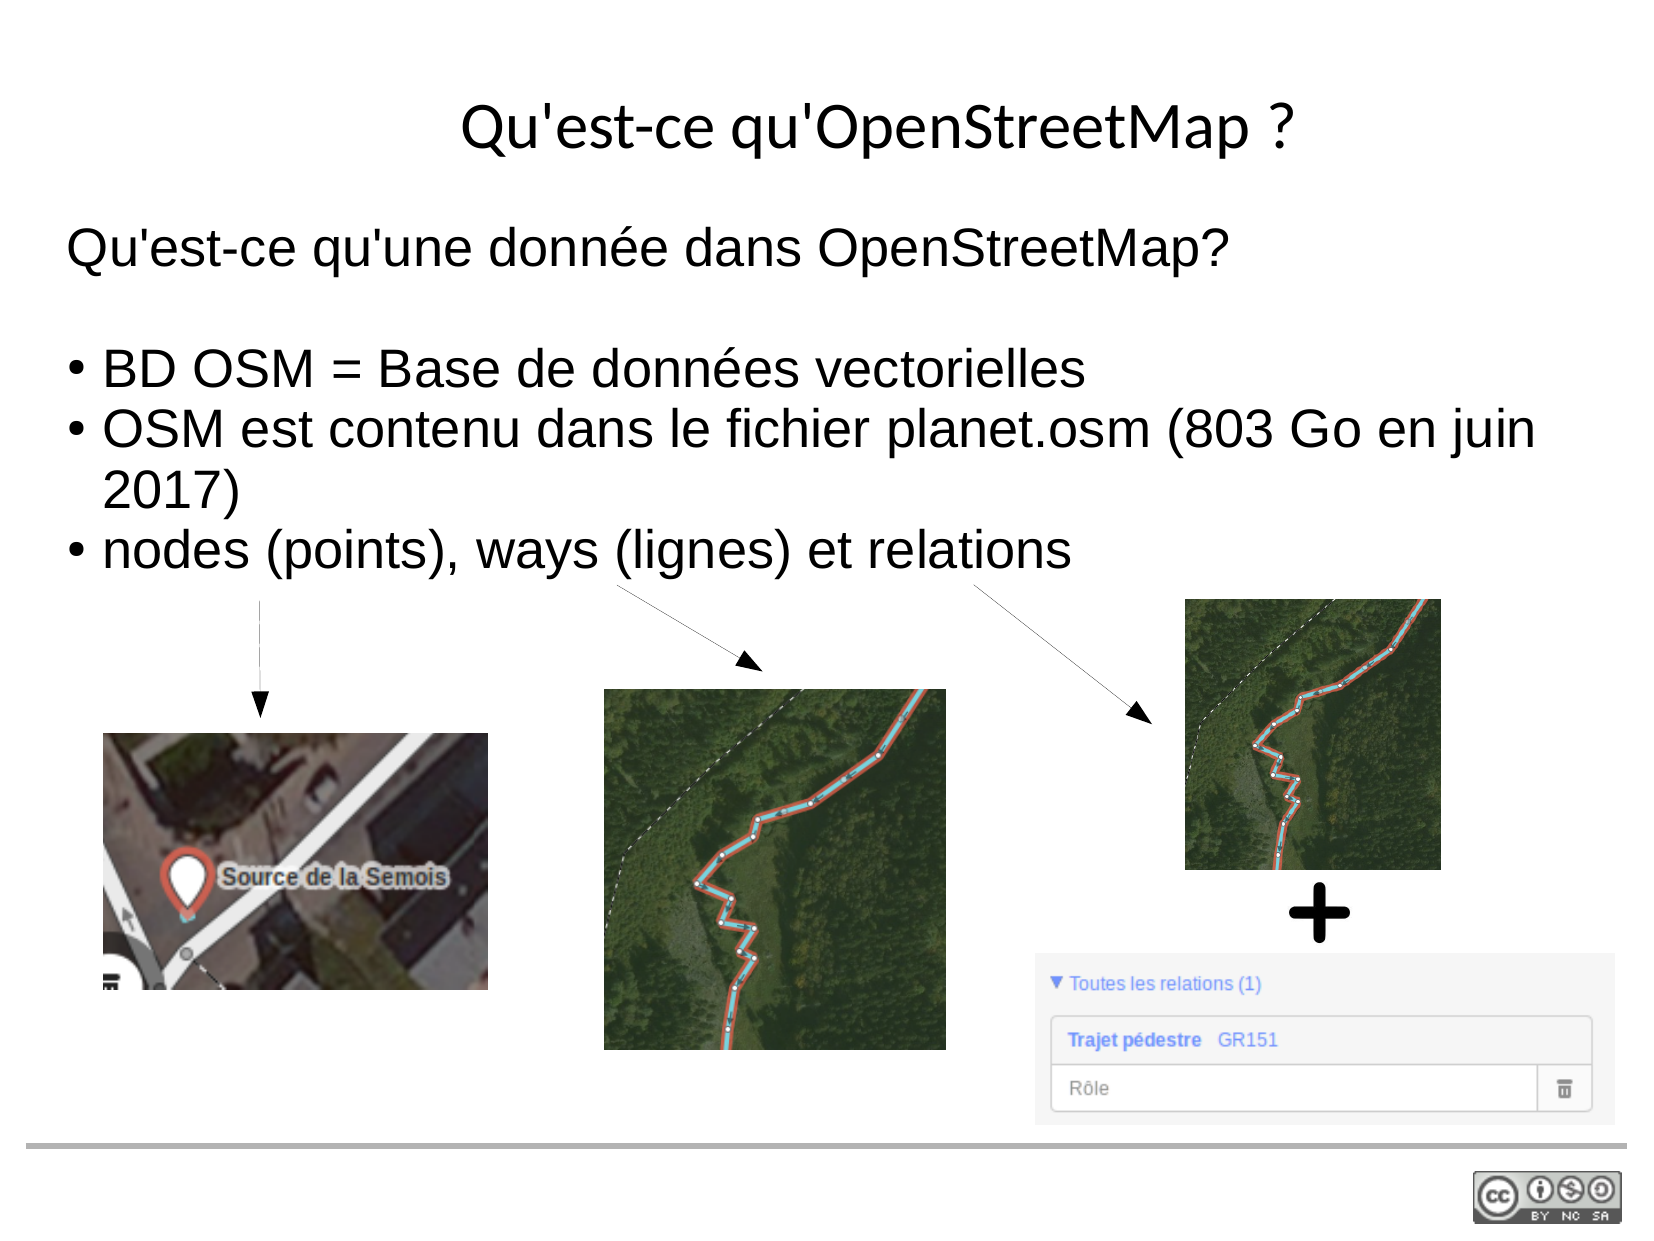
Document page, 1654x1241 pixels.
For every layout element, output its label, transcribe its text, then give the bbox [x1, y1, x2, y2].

picture [1035, 953, 1615, 1126]
title Qu'est-ce qu'OpenStreetMap ? [135, 18, 1624, 226]
picture [604, 689, 946, 1051]
text_box Qu'est-ce qu'une donnée dans OpenStreetMap? BD OSM = Base de données vectorielles OSM est contenu dans le fichier planet.osm (803 Go en juin 2017) nodes (points), ways (lignes) et relations [52, 210, 1576, 651]
list [52, 221, 1589, 1107]
picture [1185, 599, 1441, 871]
picture [103, 733, 488, 991]
list [730, 651, 743, 657]
